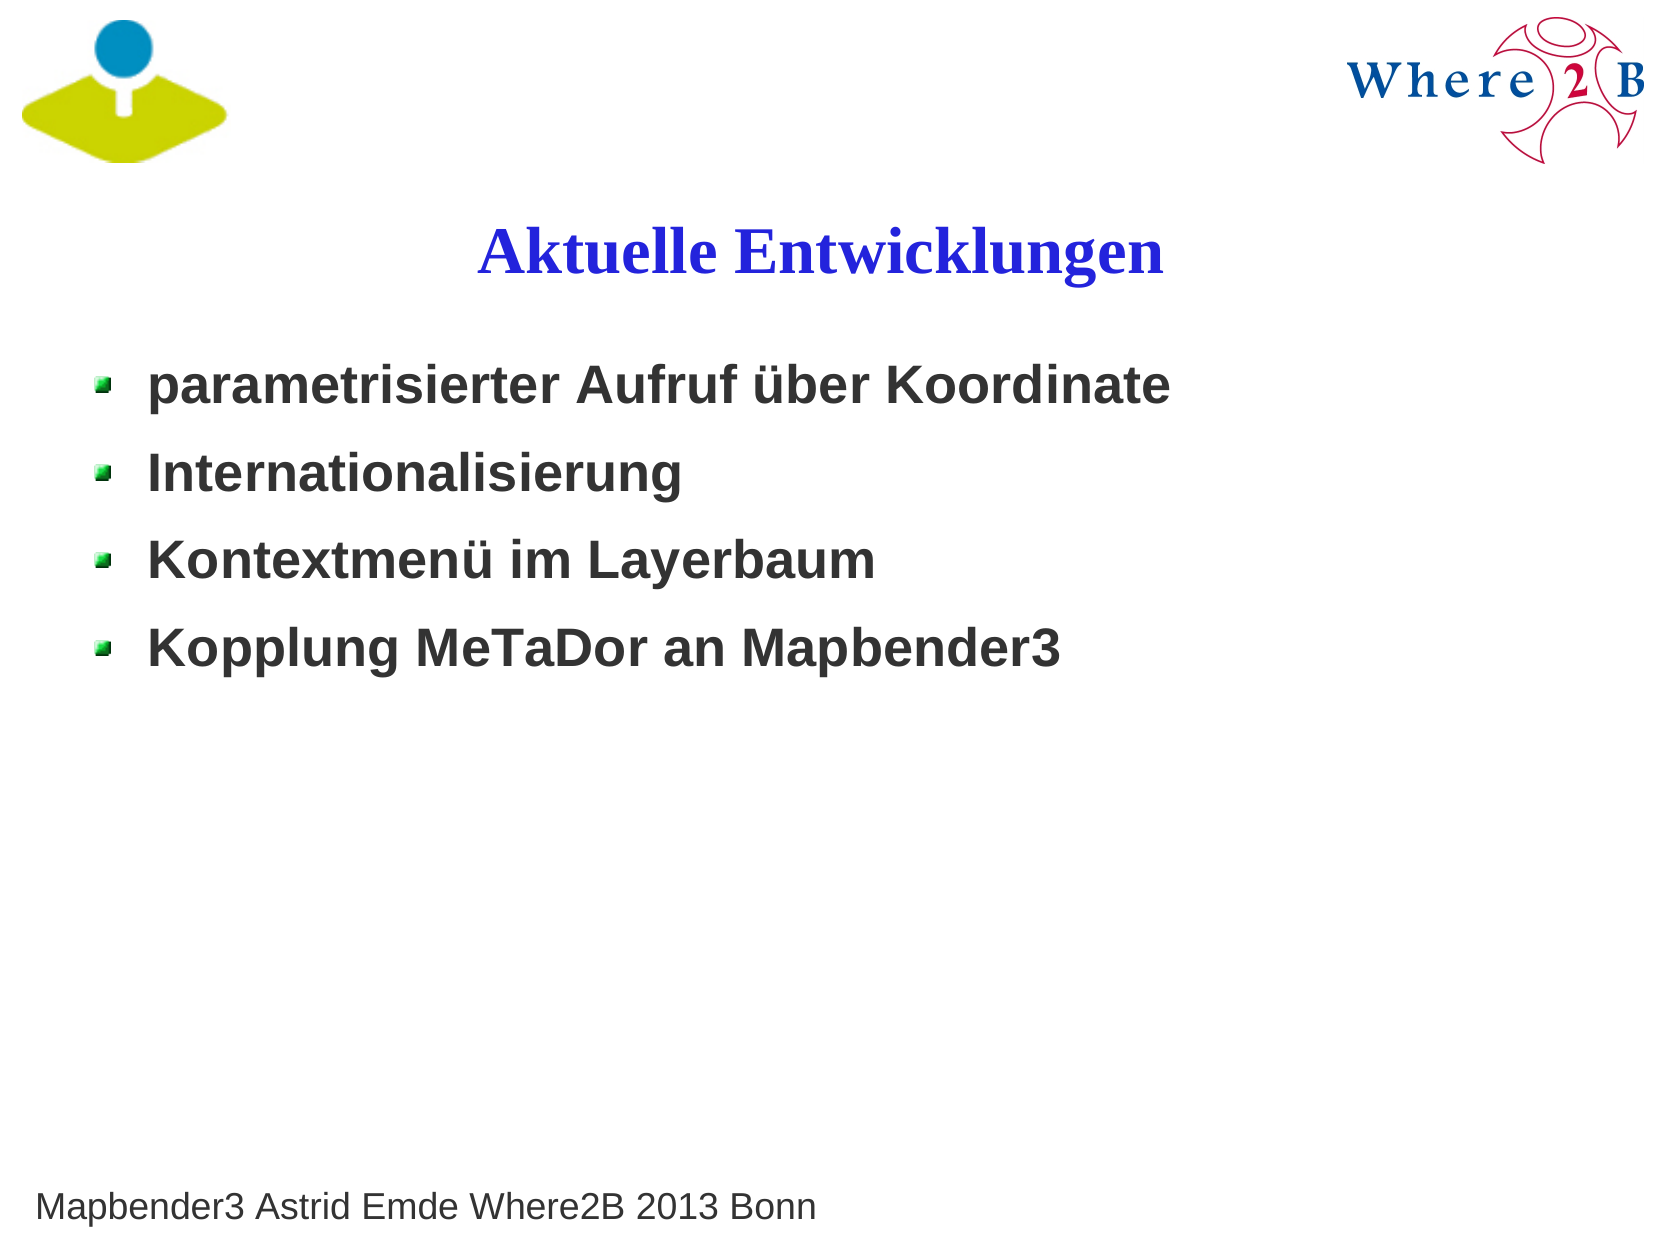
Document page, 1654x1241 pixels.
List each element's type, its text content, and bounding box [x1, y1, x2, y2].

title Aktuelle Entwicklungen [76, 177, 1565, 325]
picture [1347, 17, 1644, 164]
list parametrisierter Aufruf über Koordinate Internationalisierung Kontextmenü im Layerbaum Kopplung MeTaDor an Mapbender3 [76, 354, 1565, 1173]
picture [22, 20, 231, 163]
